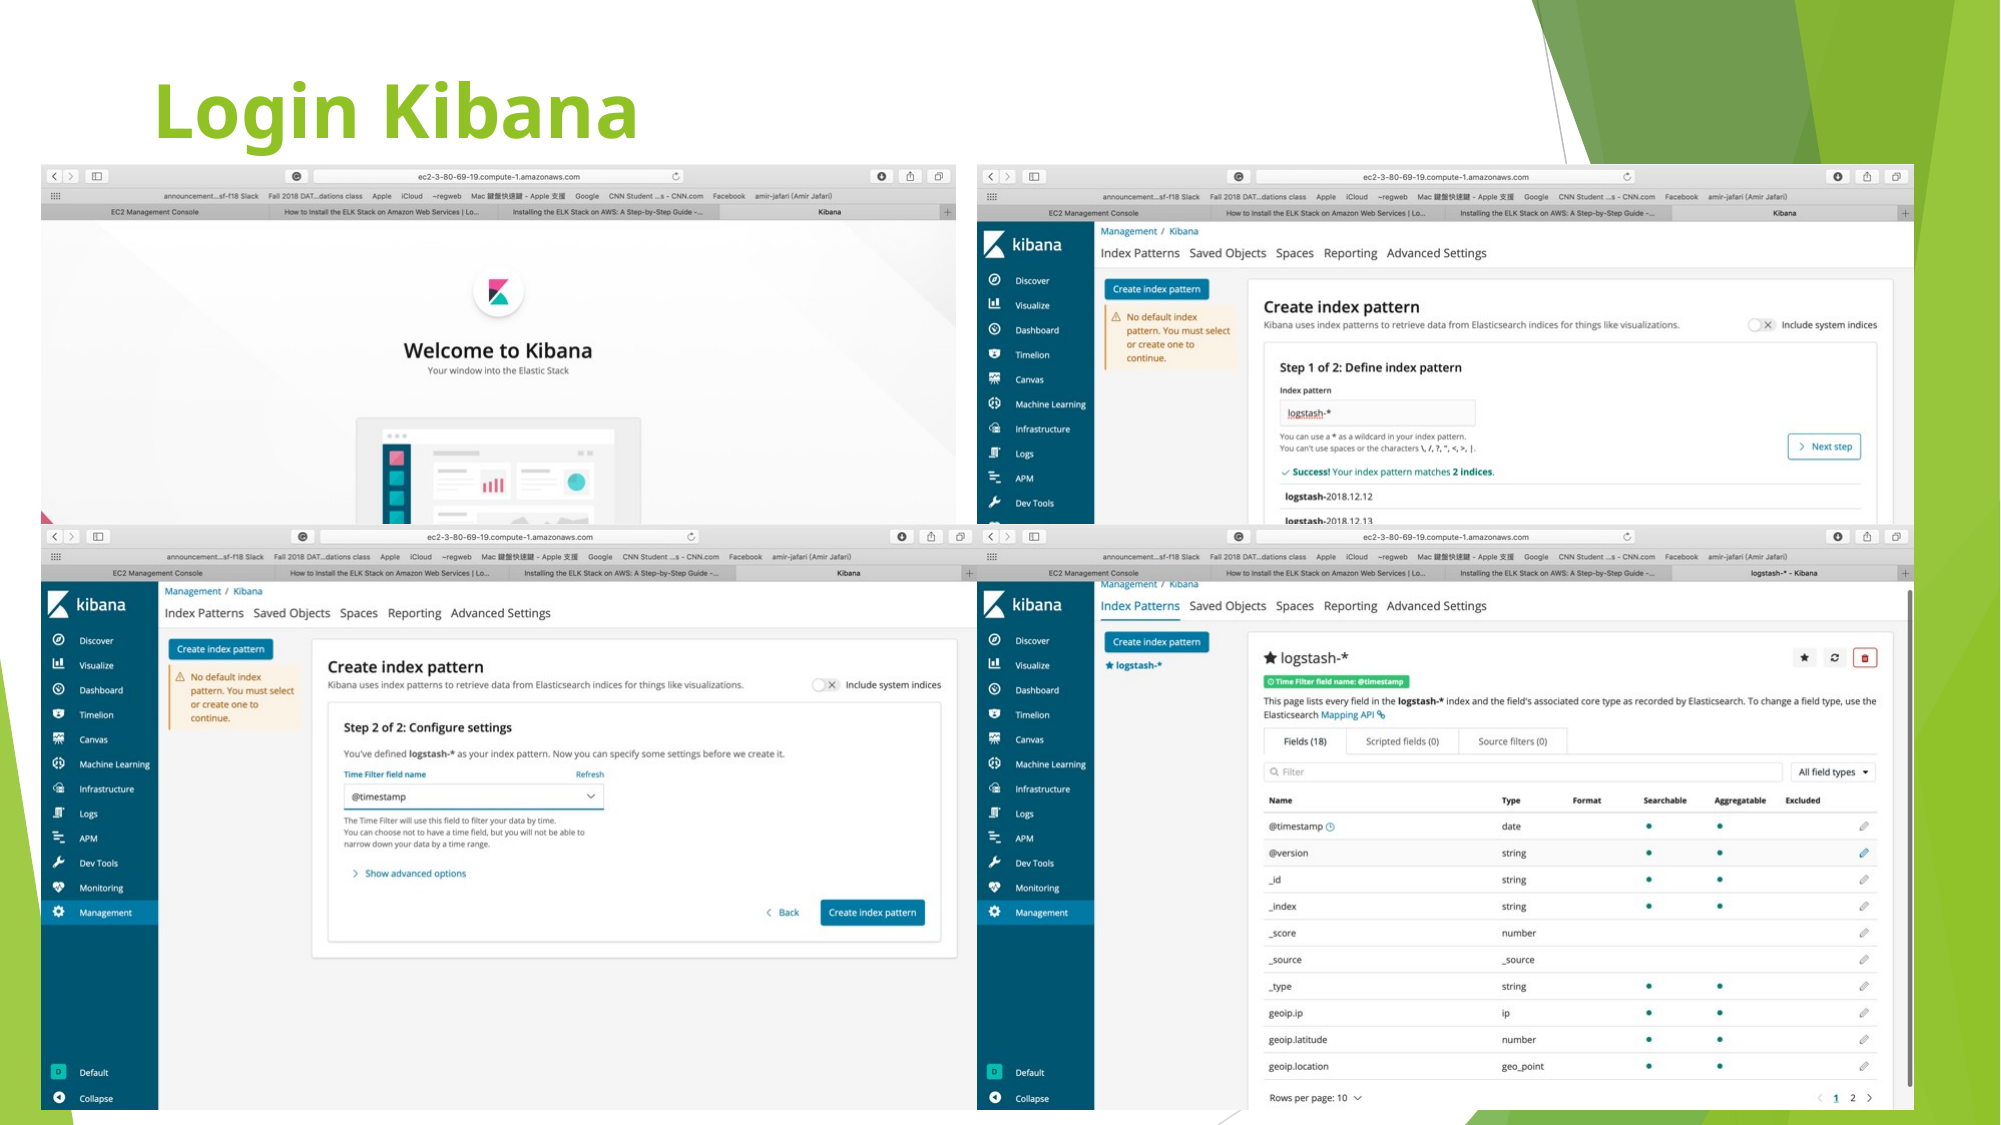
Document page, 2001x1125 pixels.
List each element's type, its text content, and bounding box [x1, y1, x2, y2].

picture [80, 786, 134, 792]
picture [80, 662, 113, 669]
picture [1017, 278, 1050, 285]
picture [989, 881, 1000, 892]
picture [51, 633, 65, 646]
picture [983, 590, 1004, 619]
picture [81, 812, 97, 819]
picture [987, 1063, 1002, 1079]
picture [990, 783, 1000, 793]
picture [989, 807, 1000, 819]
picture [53, 856, 64, 869]
picture [987, 273, 1001, 286]
picture [989, 757, 1001, 769]
picture [52, 831, 65, 843]
picture [53, 683, 64, 696]
picture [53, 1091, 65, 1103]
picture [41, 164, 1914, 1110]
picture [1017, 638, 1050, 645]
picture [81, 638, 114, 645]
picture [53, 807, 64, 819]
picture [80, 835, 98, 842]
picture [989, 372, 1000, 384]
picture [1016, 910, 1068, 918]
picture [988, 831, 1001, 843]
picture [80, 860, 118, 867]
picture [989, 397, 1001, 409]
picture [989, 683, 1000, 696]
picture [983, 230, 1004, 259]
picture [1016, 1096, 1049, 1103]
picture [1016, 737, 1044, 743]
picture [80, 737, 108, 743]
picture [53, 881, 64, 892]
picture [1016, 860, 1054, 867]
picture [81, 1070, 108, 1076]
picture [989, 1091, 1001, 1103]
picture [989, 658, 1000, 669]
picture [1013, 598, 1063, 612]
picture [1017, 1070, 1044, 1076]
picture [51, 1063, 66, 1079]
picture [1016, 302, 1049, 309]
picture [989, 348, 1001, 359]
picture [53, 732, 64, 744]
picture [1016, 786, 1070, 792]
picture [53, 757, 65, 769]
picture [1016, 475, 1034, 482]
picture [989, 732, 1000, 744]
picture [80, 712, 114, 718]
picture [1016, 762, 1086, 770]
picture [1016, 885, 1060, 893]
picture [1016, 426, 1070, 432]
picture [1017, 812, 1033, 819]
picture [81, 687, 124, 694]
title Login Kibana [137, 0, 1863, 218]
picture [54, 783, 64, 793]
picture [53, 658, 64, 669]
picture [988, 471, 1001, 483]
picture [1017, 687, 1060, 694]
picture [1017, 327, 1060, 334]
picture [990, 423, 1000, 433]
picture [989, 905, 1000, 917]
picture [80, 910, 132, 918]
picture [1016, 500, 1054, 507]
picture [1016, 835, 1034, 842]
picture [53, 708, 65, 719]
picture [989, 856, 1000, 869]
picture [53, 905, 64, 917]
picture [1013, 238, 1063, 252]
picture [47, 590, 68, 619]
picture [80, 762, 150, 770]
picture [1016, 402, 1086, 410]
picture [80, 1096, 113, 1103]
picture [77, 598, 127, 612]
picture [1016, 352, 1050, 358]
picture [989, 298, 1000, 309]
picture [989, 708, 1001, 719]
picture [989, 496, 1000, 509]
picture [989, 323, 1000, 336]
picture [987, 633, 1001, 646]
picture [989, 447, 1000, 459]
picture [1016, 662, 1049, 669]
picture [1017, 452, 1033, 459]
picture [1016, 377, 1044, 383]
picture [1016, 712, 1050, 718]
picture [80, 885, 124, 893]
